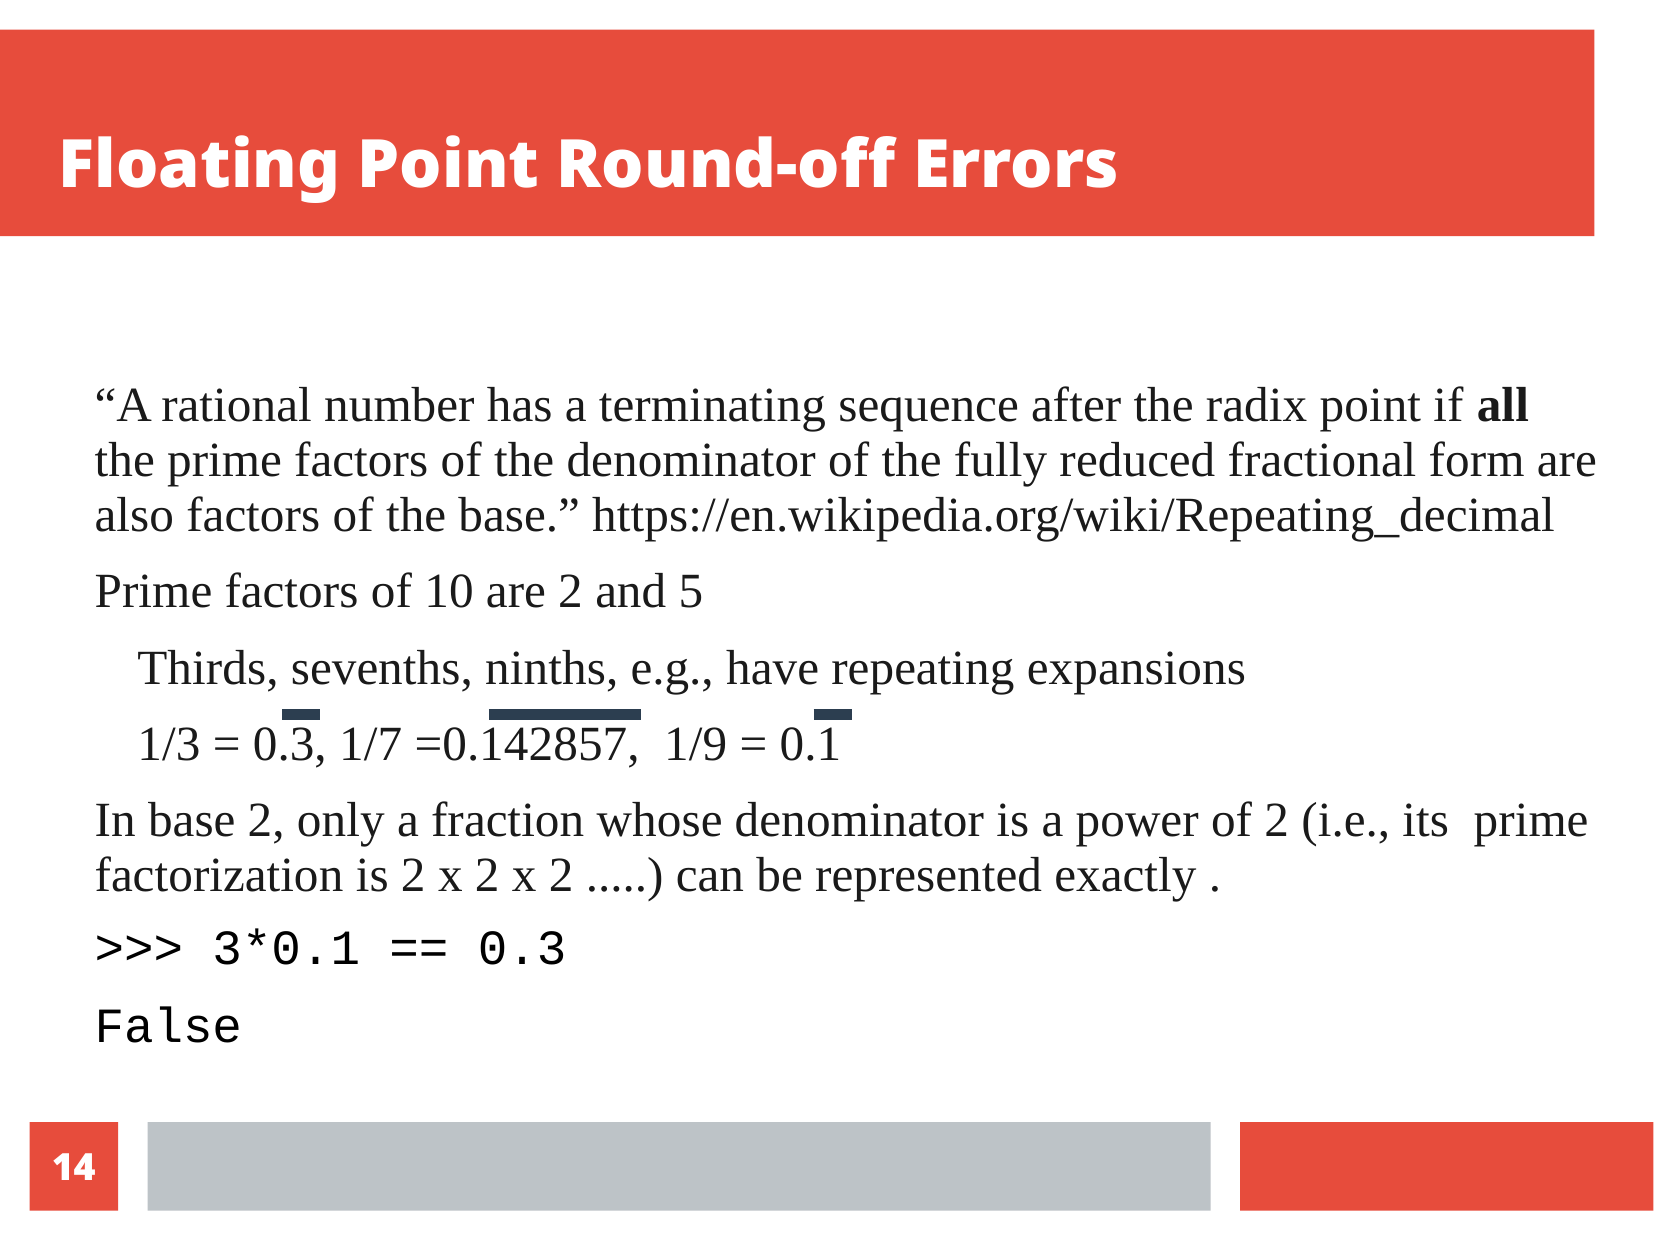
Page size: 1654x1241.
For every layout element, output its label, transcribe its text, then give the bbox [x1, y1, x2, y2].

title Floating Point Round-off Errors [59, 59, 1595, 207]
list “A rational number has a terminating sequence after the radix point if all the prime factors of the denominator of the fully reduced fractional form are also factors of the base.” https://en.wikipedia.org/wiki/Repeating_decimal Prime factors of 10 are 2 and 5 Thirds, sevenths, ninths, e.g., have repeating expansions 1/3 = 0.3, 1/7 =0.142857, 1/9 = 0.1 In base 2, only a fraction whose denominator is a power of 2 (i.e., its prime factorization is 2 x 2 x 2 .....) can be represented exactly . >>> 3*0.1 == 0.3 False [94, 377, 1601, 1098]
